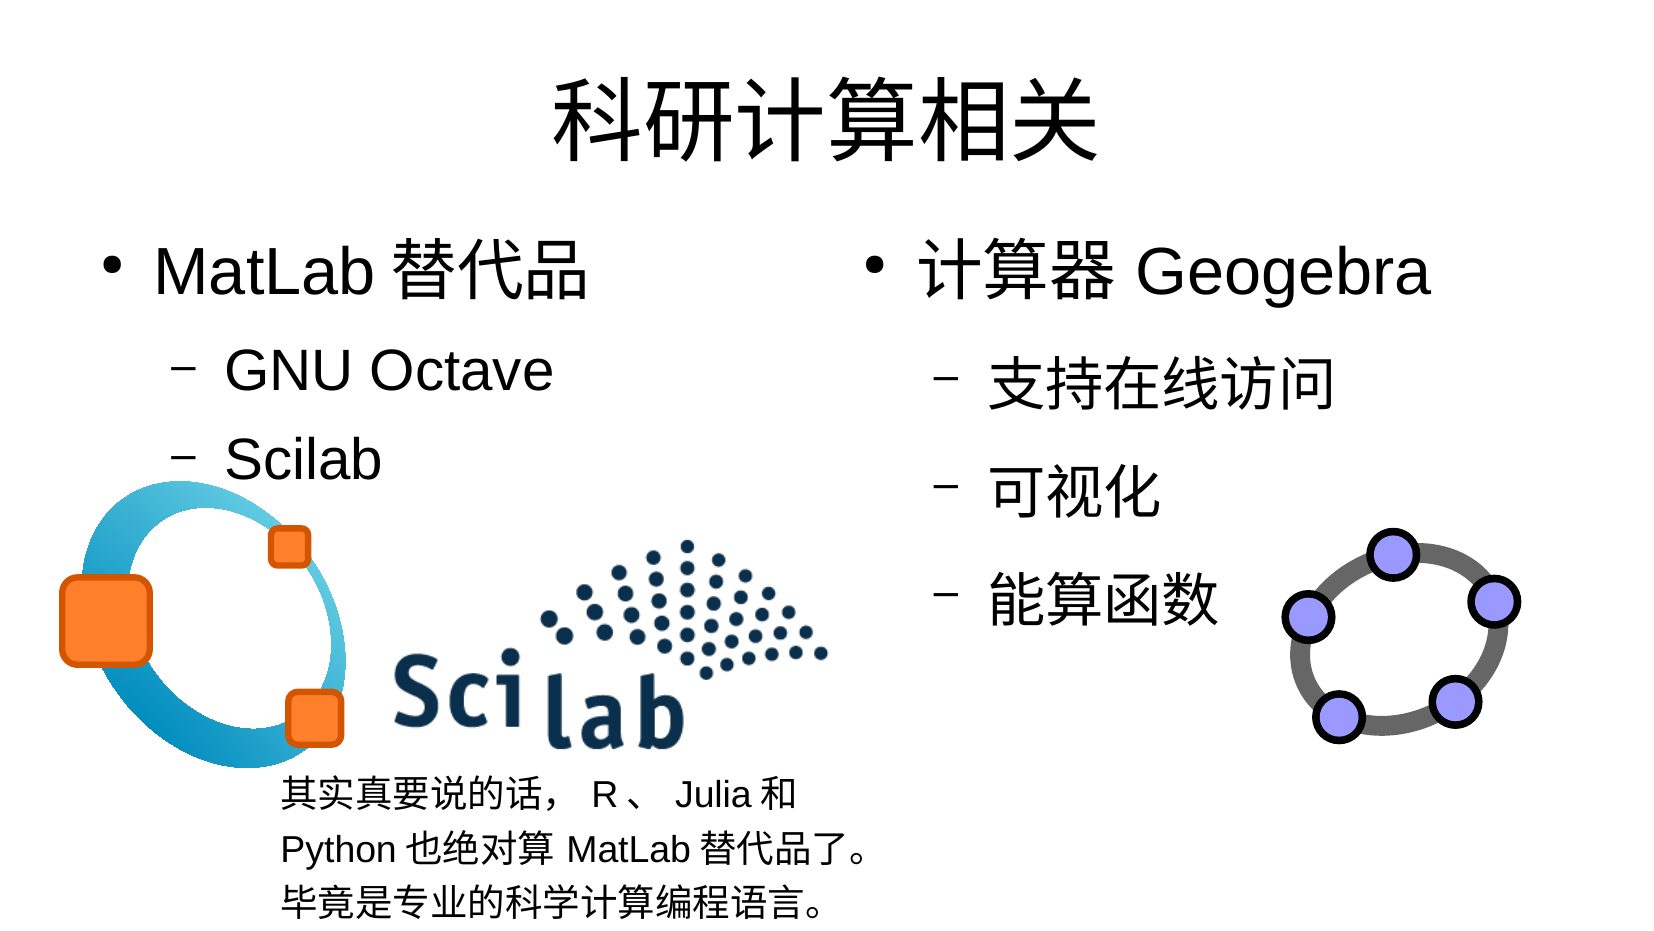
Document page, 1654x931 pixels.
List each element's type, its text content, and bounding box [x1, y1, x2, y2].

list MatLab替代品 GNU Octave Scilab [82, 217, 809, 757]
picture [383, 531, 834, 757]
picture [59, 481, 346, 768]
title 科研计算相关 [82, 37, 1571, 193]
list 计算器Geogebra 支持在线访问 可视化 能算函数 [845, 217, 1572, 758]
picture [1269, 506, 1532, 768]
text_box 其实真要说的话，R、Julia和Python也绝对算MatLab替代品了。 毕竟是专业的科学计算编程语言。 [265, 757, 916, 931]
